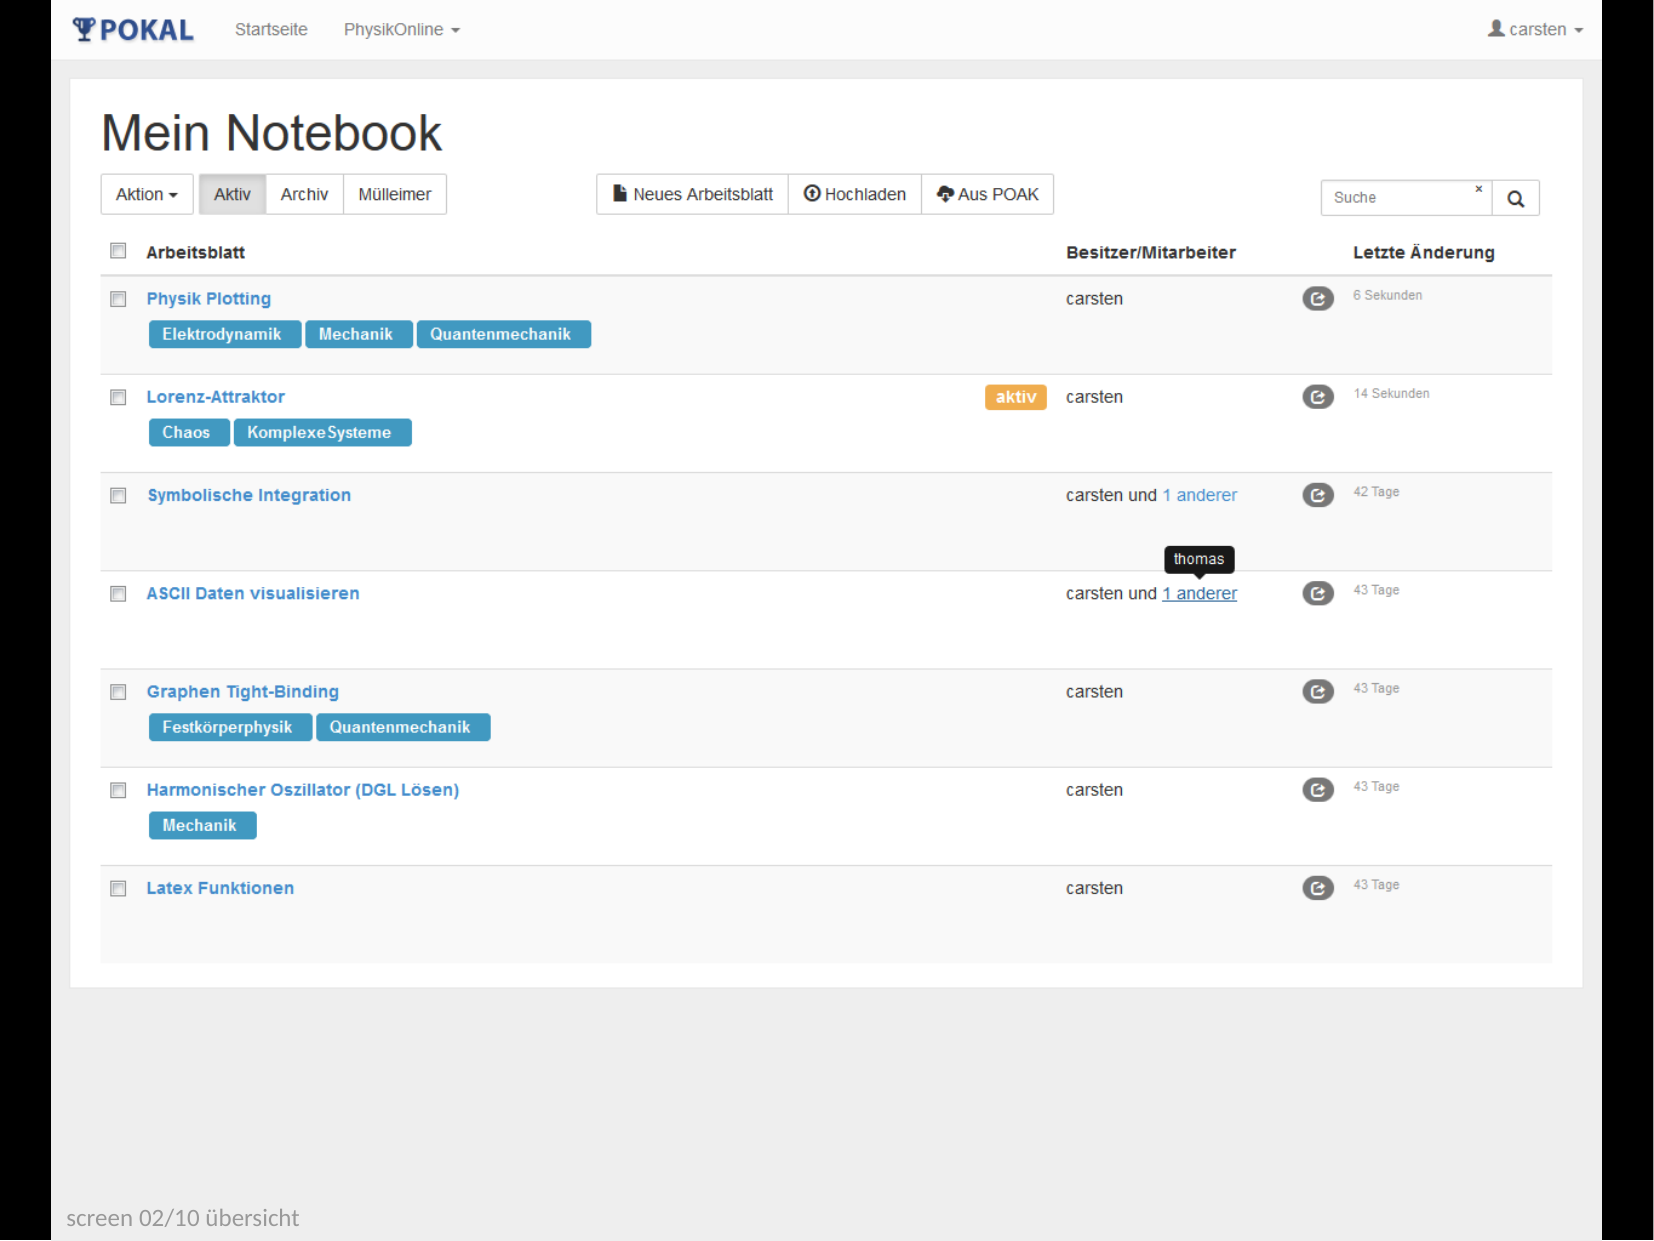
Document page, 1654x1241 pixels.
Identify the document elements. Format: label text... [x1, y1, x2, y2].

text_box screen 02/10 übersicht [51, 1200, 316, 1241]
picture [51, 0, 1602, 1241]
